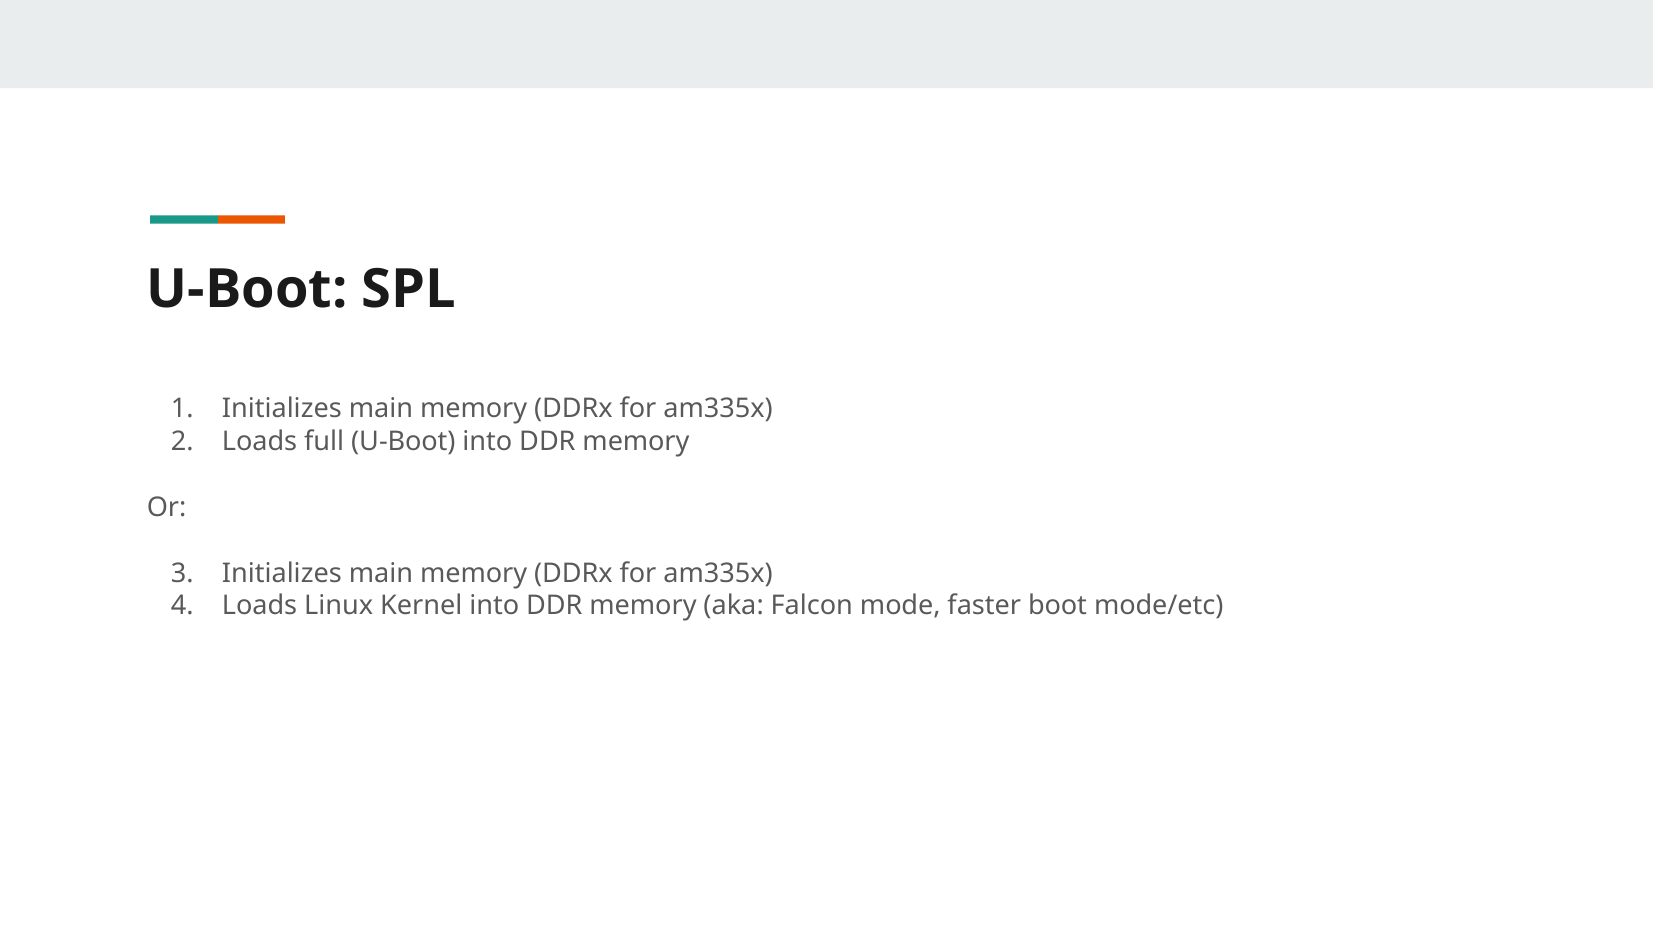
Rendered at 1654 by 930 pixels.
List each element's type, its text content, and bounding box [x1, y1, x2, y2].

list Initializes main memory (DDRx for am335x) Loads full (U-Boot) into DDR memory Or: Initializes main memory (DDRx for am335x) Loads Linux Kernel into DDR memory (aka: Falcon mode, faster boot mode/etc) [131, 375, 1522, 785]
title U-Boot: SPL [131, 238, 1522, 336]
